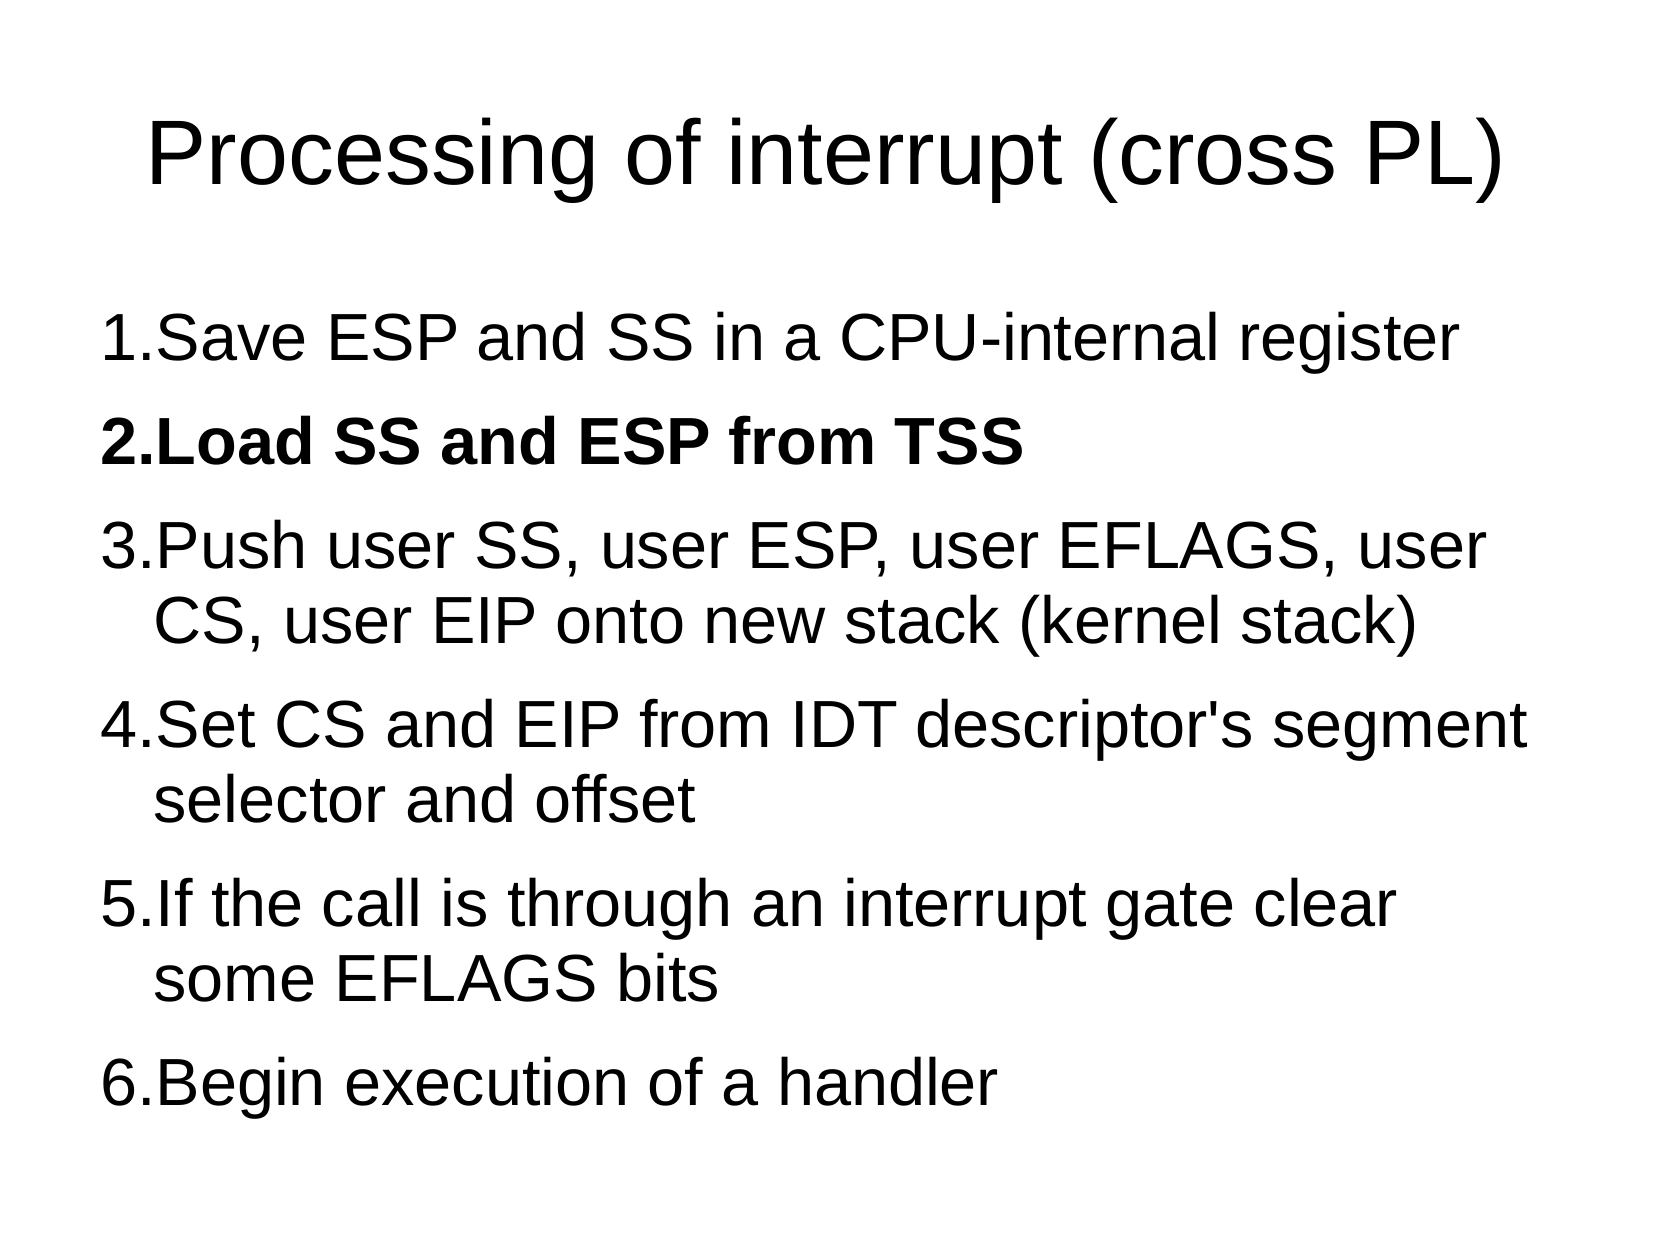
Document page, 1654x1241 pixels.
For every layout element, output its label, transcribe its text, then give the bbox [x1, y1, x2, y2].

list Save ESP and SS in a CPU-internal register Load SS and ESP from TSS Push user SS, user ESP, user EFLAGS, user CS, user EIP onto new stack (kernel stack) Set CS and EIP from IDT descriptor's segment selector and offset If the call is through an interrupt gate clear some EFLAGS bits Begin execution of a handler [82, 300, 1571, 1163]
title Processing of interrupt (cross PL) [82, 49, 1571, 257]
